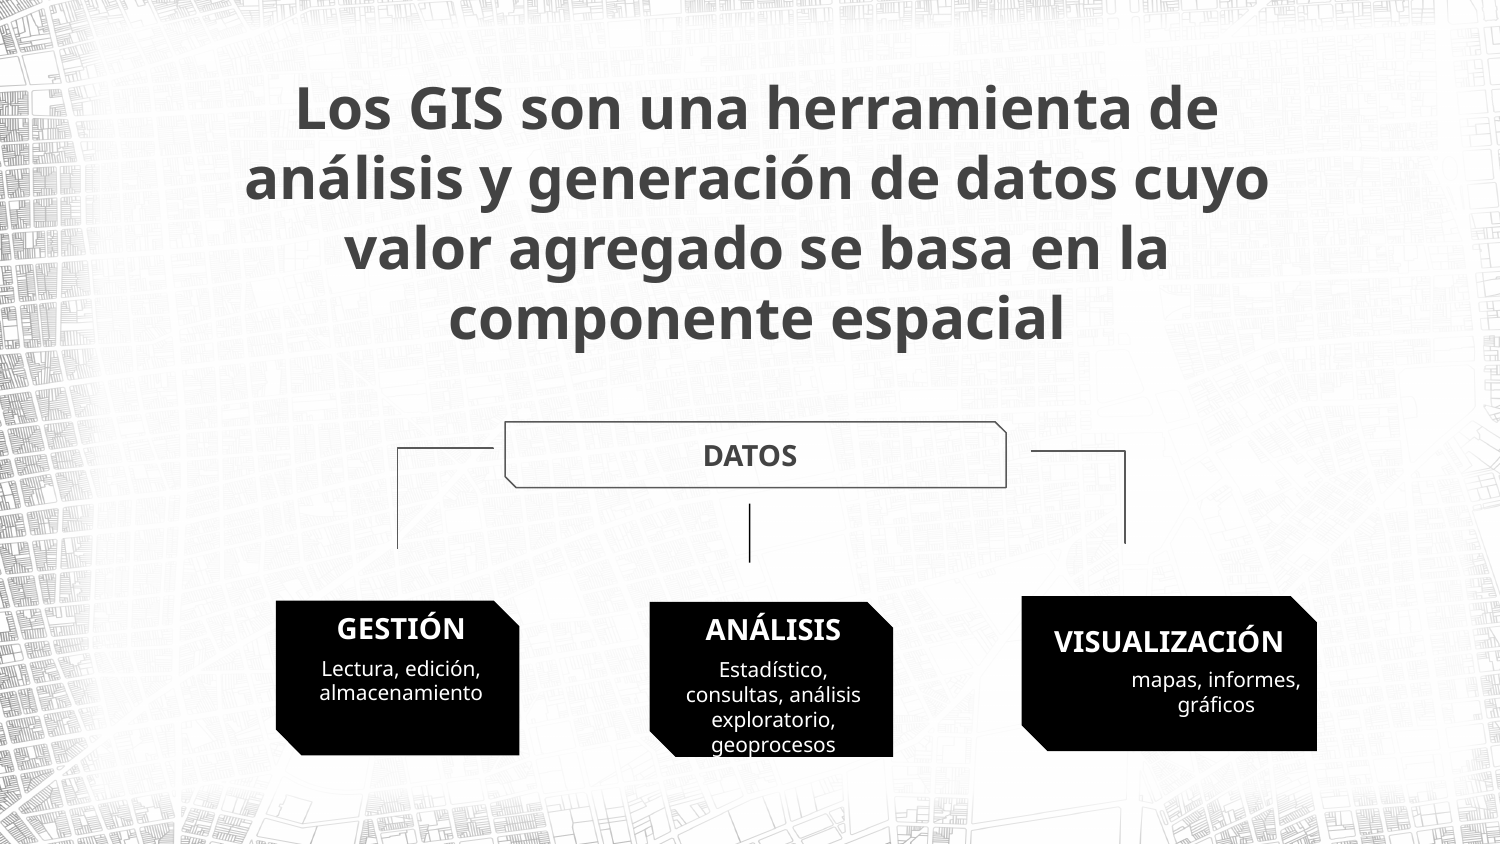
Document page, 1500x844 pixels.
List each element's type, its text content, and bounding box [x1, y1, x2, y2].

text_box ANÁLISIS [656, 597, 891, 662]
text_box VISUALIZACIÓN [1009, 608, 1329, 673]
text_box [649, 601, 720, 757]
text_box [714, 744, 720, 751]
picture [0, 0, 1500, 844]
text_box mapas, informes, gráficos [1110, 652, 1322, 754]
text_box [1021, 596, 1303, 608]
text_box [771, 744, 778, 751]
text_box Los GIS son una herramienta de análisis y generación de datos cuyo valor agregado se basa en la componente espacial [145, 29, 1300, 367]
text_box DATOS [632, 423, 867, 488]
text_box [275, 600, 520, 756]
text_box Estadístico, consultas, análisis exploratorio, geoprocesos [667, 641, 879, 744]
text_box [1021, 673, 1110, 752]
text_box [751, 625, 894, 757]
text_box Lectura, edición, almacenamiento [295, 640, 507, 742]
text_box [720, 744, 749, 757]
text_box GESTIÓN [283, 596, 519, 661]
text_box [816, 744, 823, 751]
text_box [738, 744, 745, 751]
